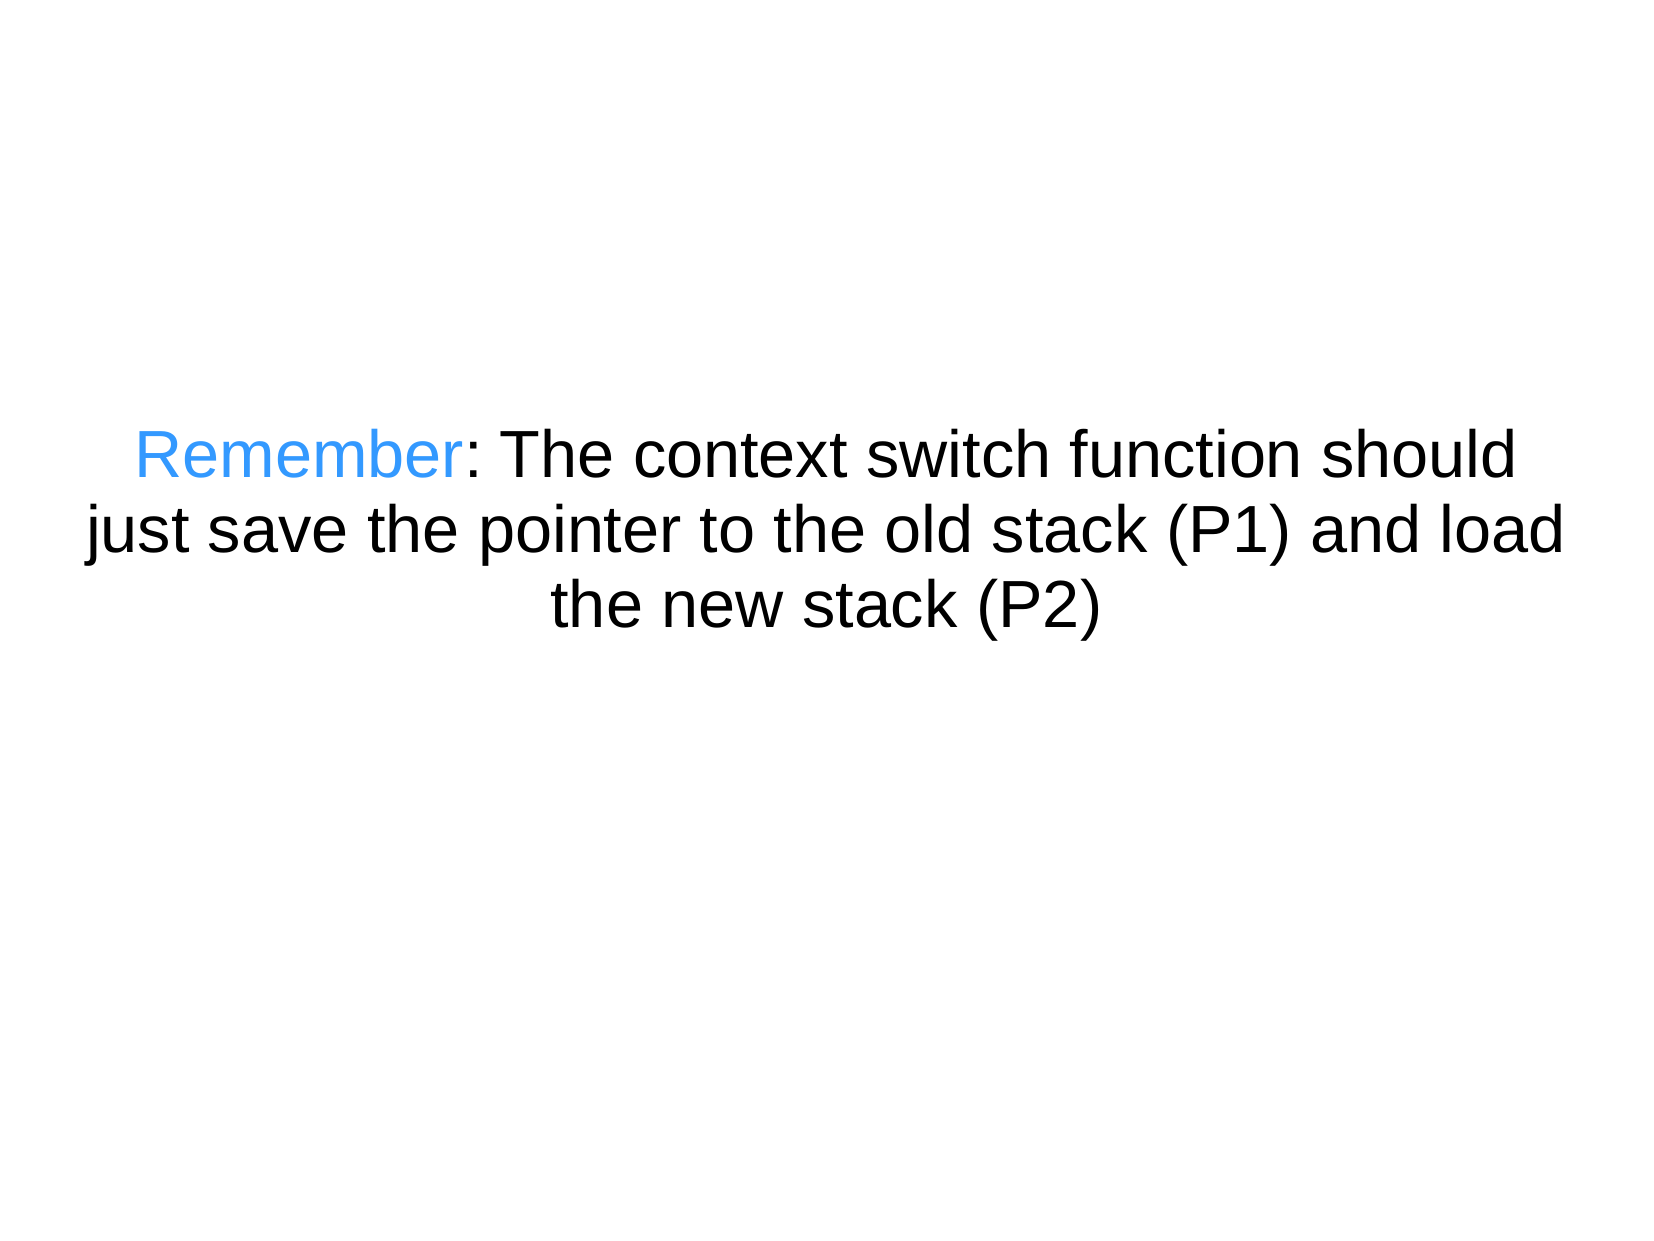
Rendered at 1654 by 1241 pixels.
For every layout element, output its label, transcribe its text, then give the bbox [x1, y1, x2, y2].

subtitle Remember: The context switch function should just save the pointer to the old stack (P1) and load the new stack (P2) [82, 49, 1571, 1010]
